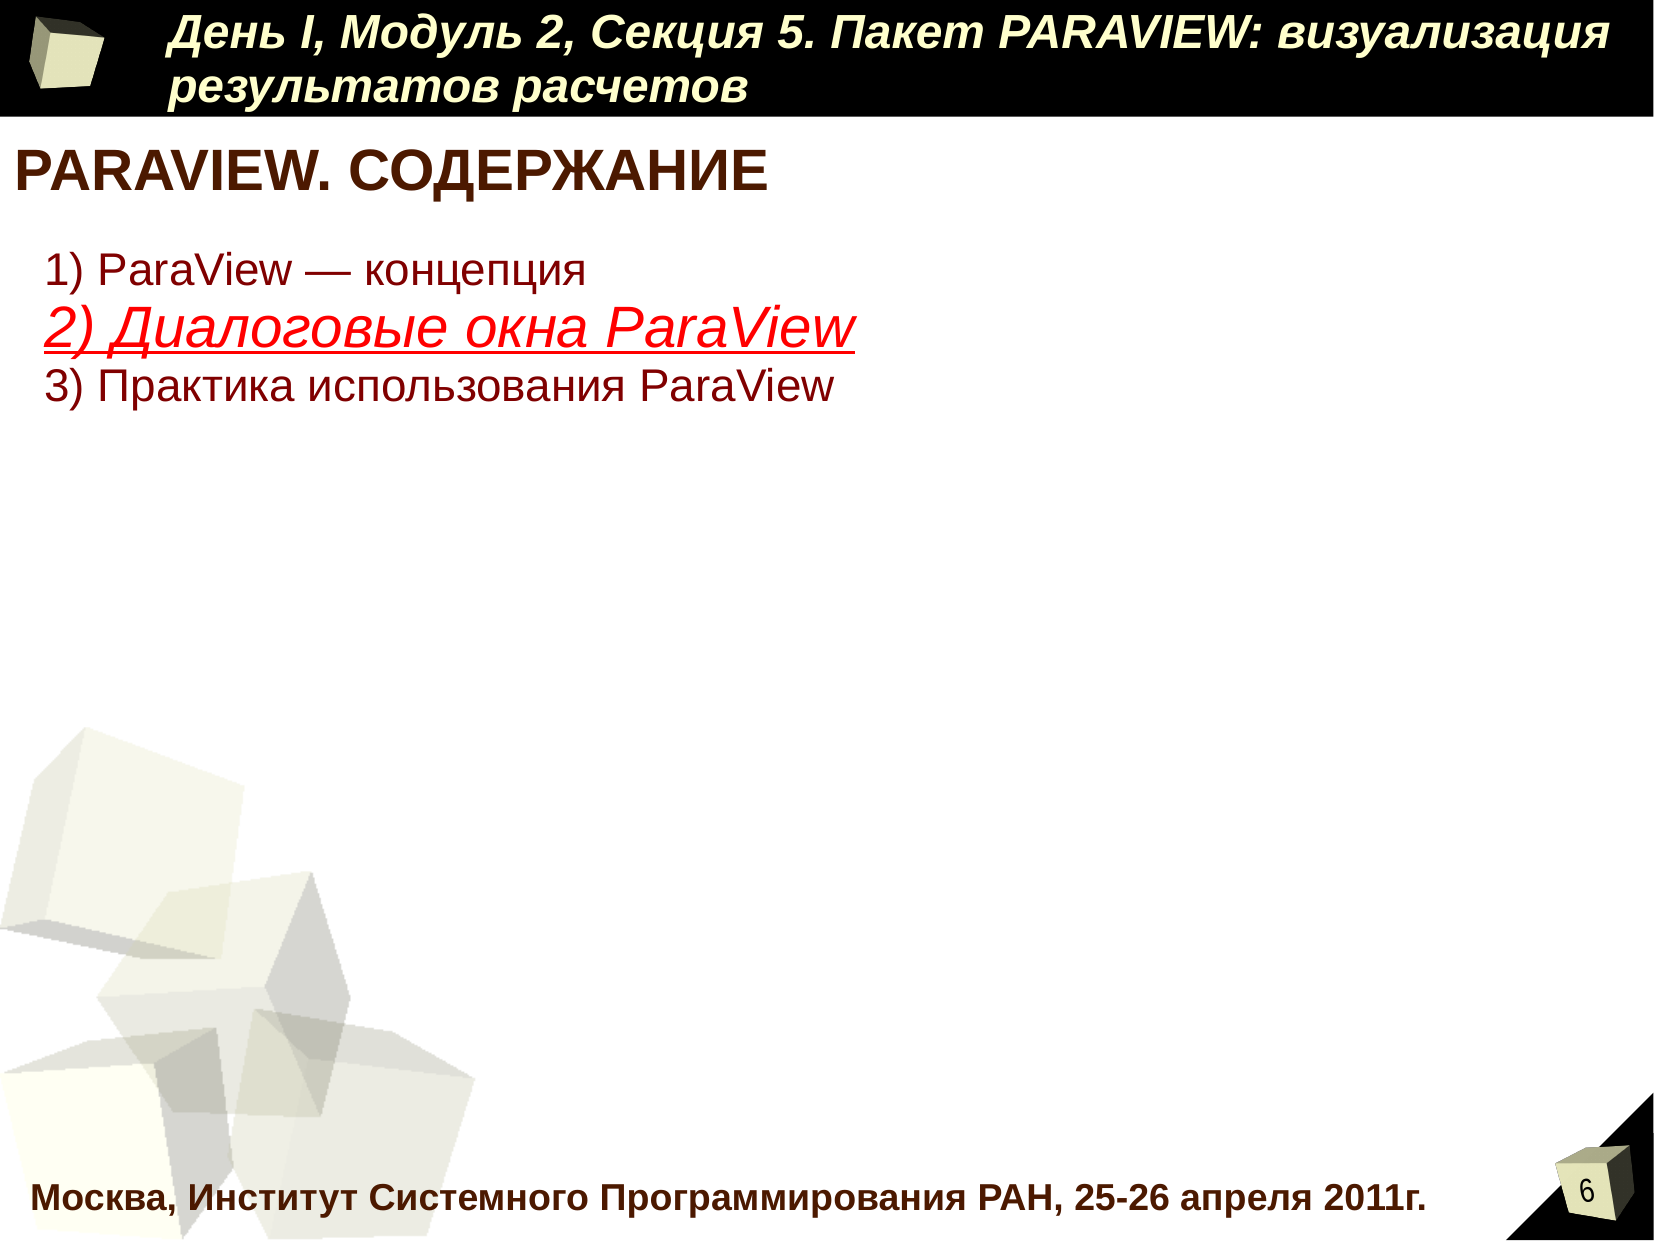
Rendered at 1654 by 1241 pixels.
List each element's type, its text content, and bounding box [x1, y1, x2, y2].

text_box PARAVIEW. СОДЕРЖАНИЕ [0, 130, 1654, 211]
text_box 1) ParaView — концепция 2) Диалоговые окна ParaView 3) Практика использования ParaView [29, 236, 1595, 419]
picture [0, 726, 477, 1241]
picture [464, 1193, 472, 1198]
